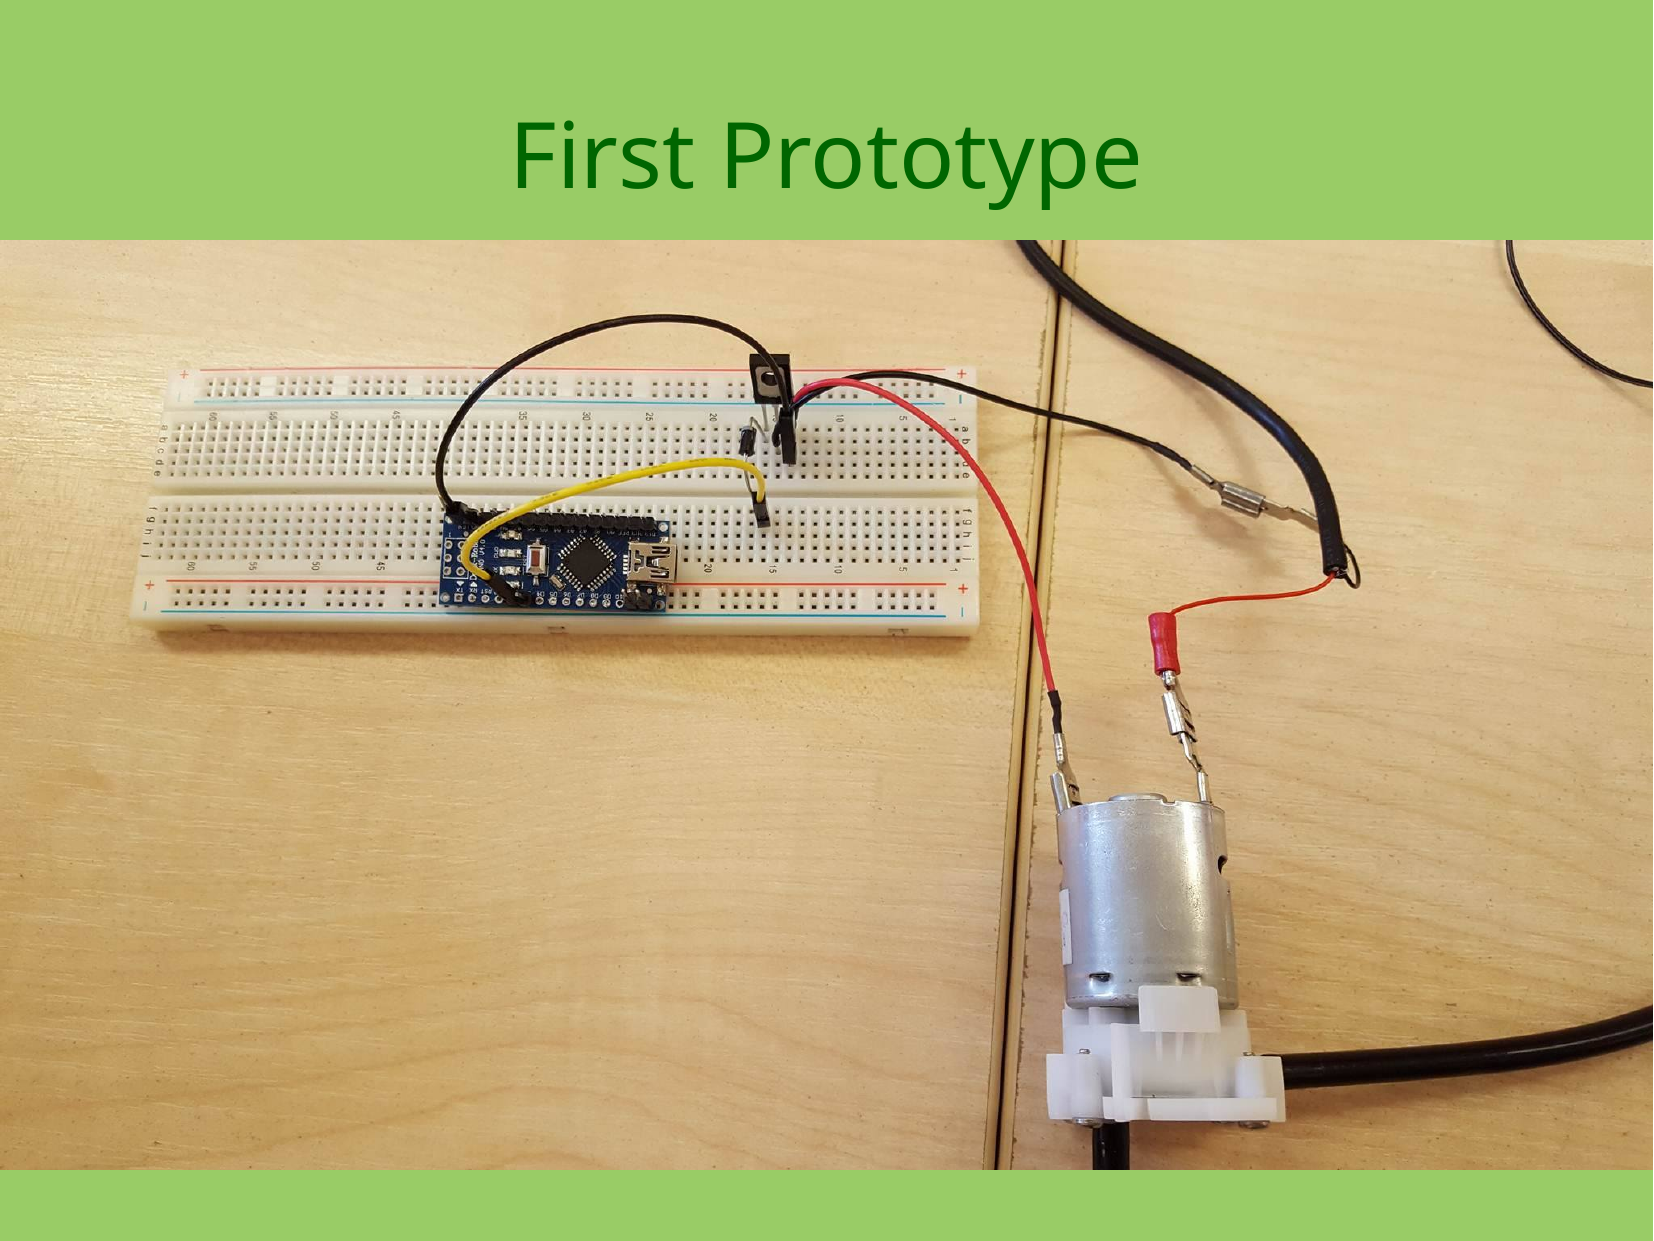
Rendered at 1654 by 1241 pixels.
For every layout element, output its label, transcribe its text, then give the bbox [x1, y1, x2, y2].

picture [0, 240, 1653, 1171]
title First Prototype [82, 49, 1571, 240]
